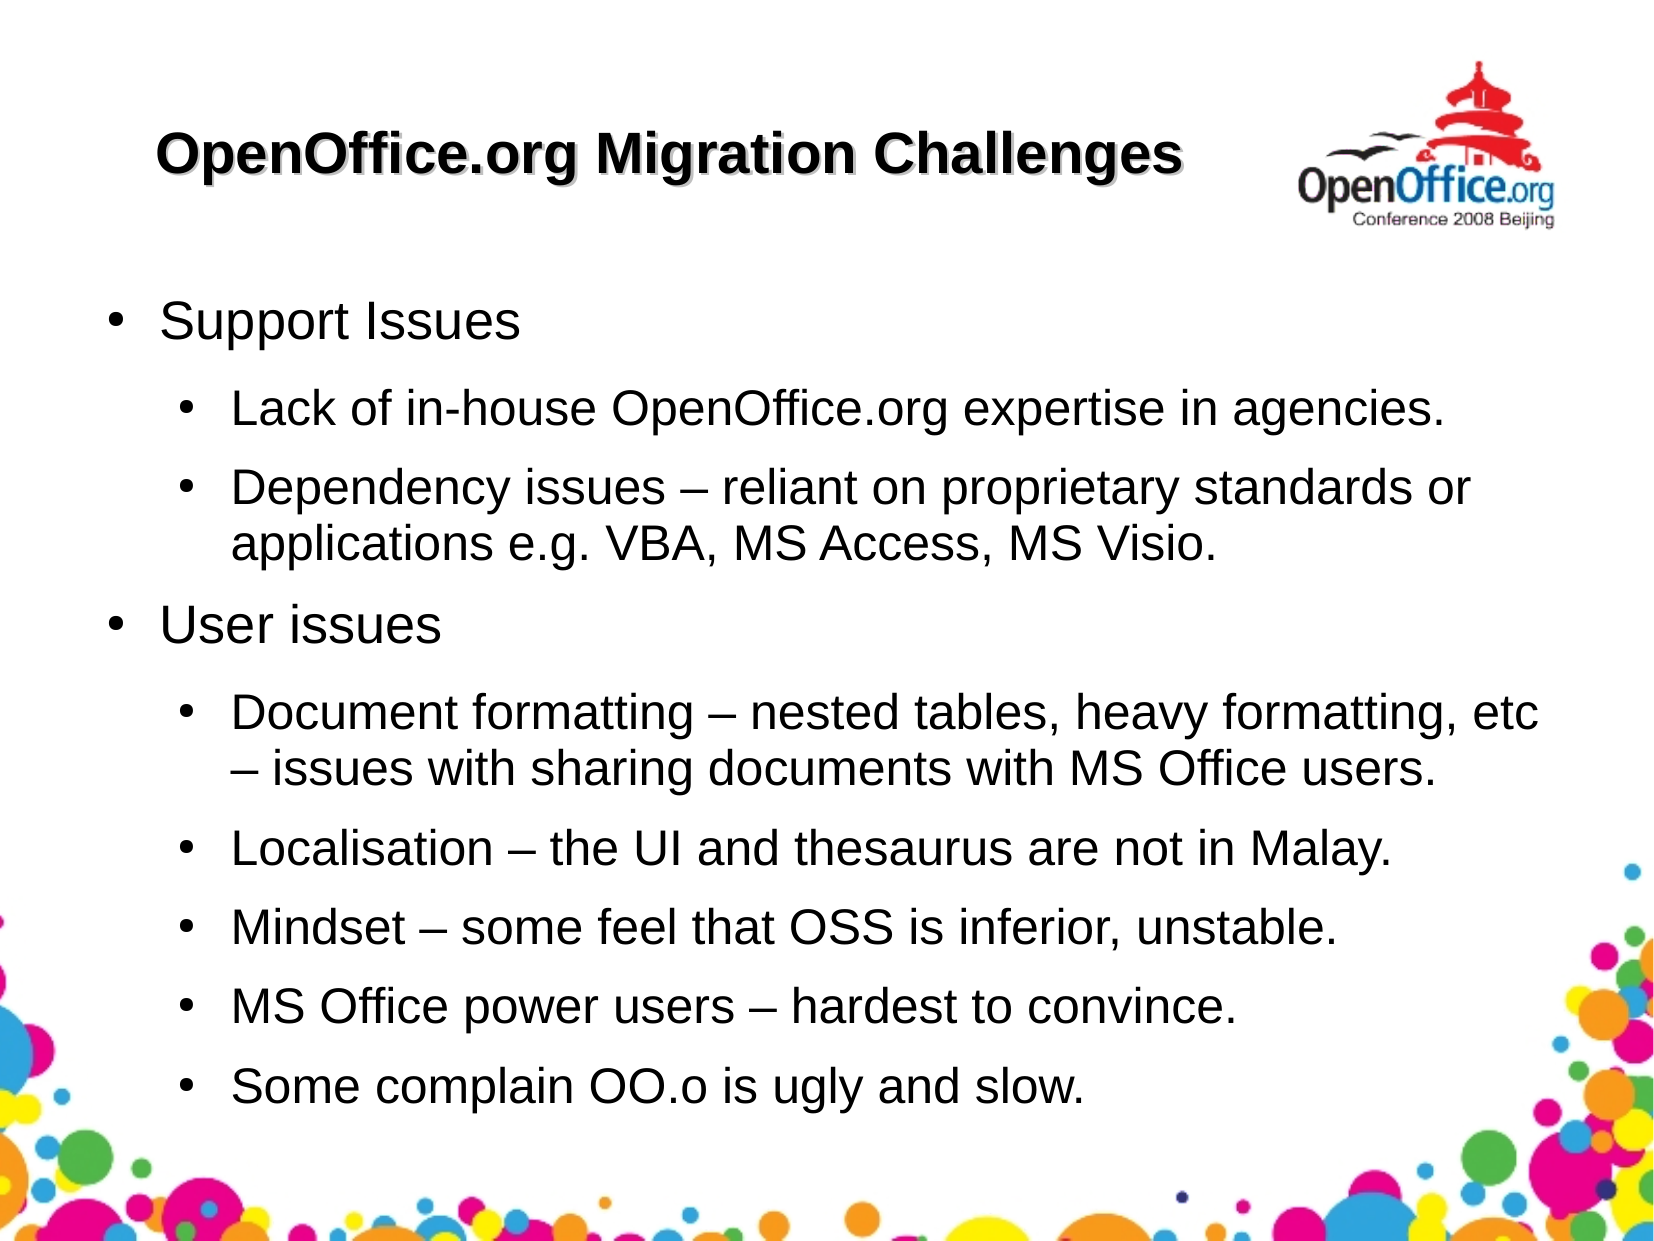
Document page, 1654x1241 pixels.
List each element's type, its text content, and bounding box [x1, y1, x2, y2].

list Support Issues Lack of in-house OpenOffice.org expertise in agencies. Dependency issues – reliant on proprietary standards or applications e.g. VBA, MS Access, MS Visio. User issues Document formatting – nested tables, heavy formatting, etc – issues with sharing documents with MS Office users. Localisation – the UI and thesaurus are not in Malay. Mindset – some feel that OSS is inferior, unstable. MS Office power users – hardest to convince. Some complain OO.o is ugly and slow. [88, 290, 1577, 1114]
title OpenOffice.org Migration Challenges [82, 56, 1258, 250]
picture [1285, 51, 1569, 250]
picture [0, 810, 1654, 1241]
